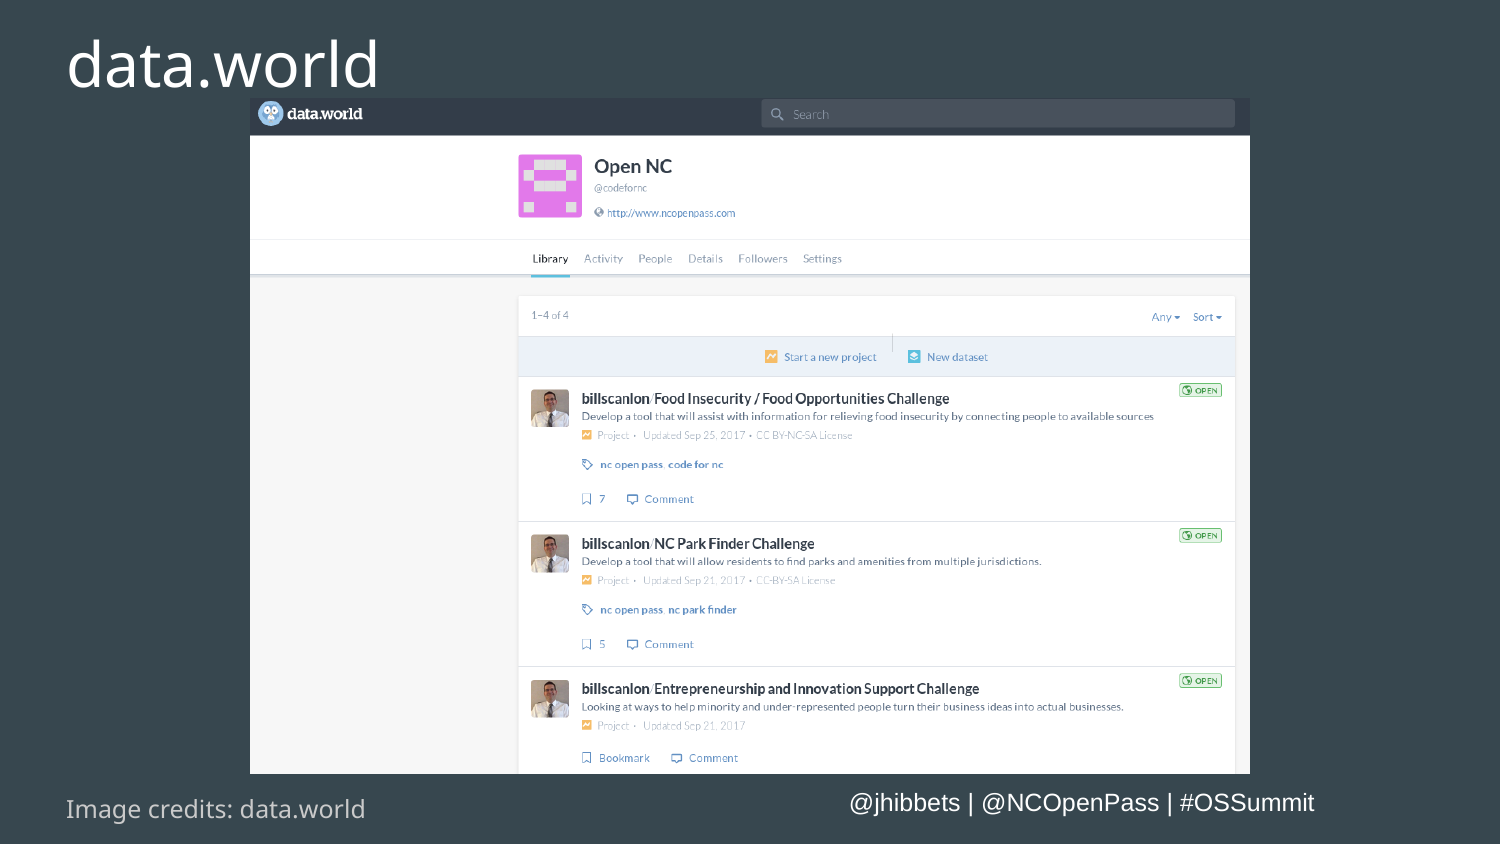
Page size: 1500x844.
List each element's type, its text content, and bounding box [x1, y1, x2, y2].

picture [250, 98, 1250, 774]
title data.world [51, 10, 1449, 105]
text_box Image credits: data.world [51, 773, 1449, 837]
